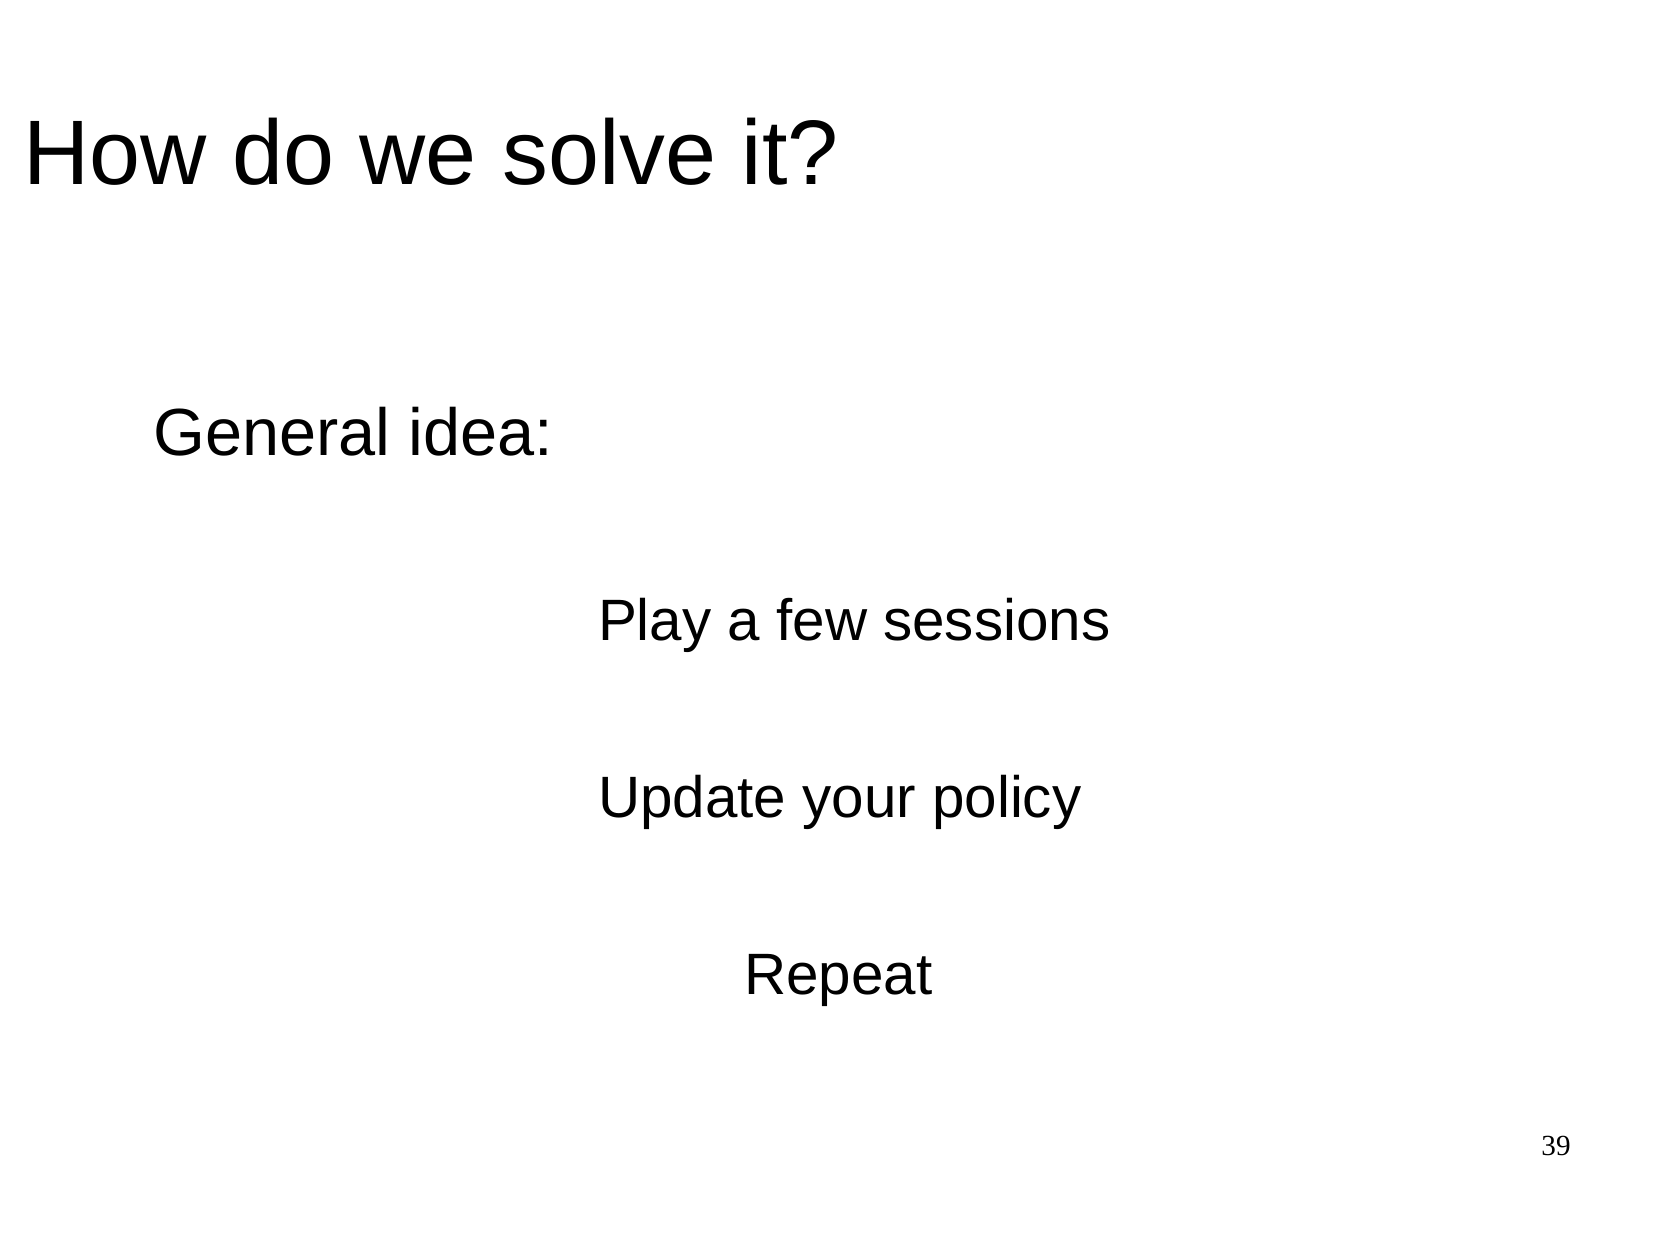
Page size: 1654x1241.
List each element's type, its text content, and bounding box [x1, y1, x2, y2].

list General idea: Play a few sessions Update your policy Repeat [82, 290, 1571, 1010]
title How do we solve it? [23, 49, 1512, 257]
